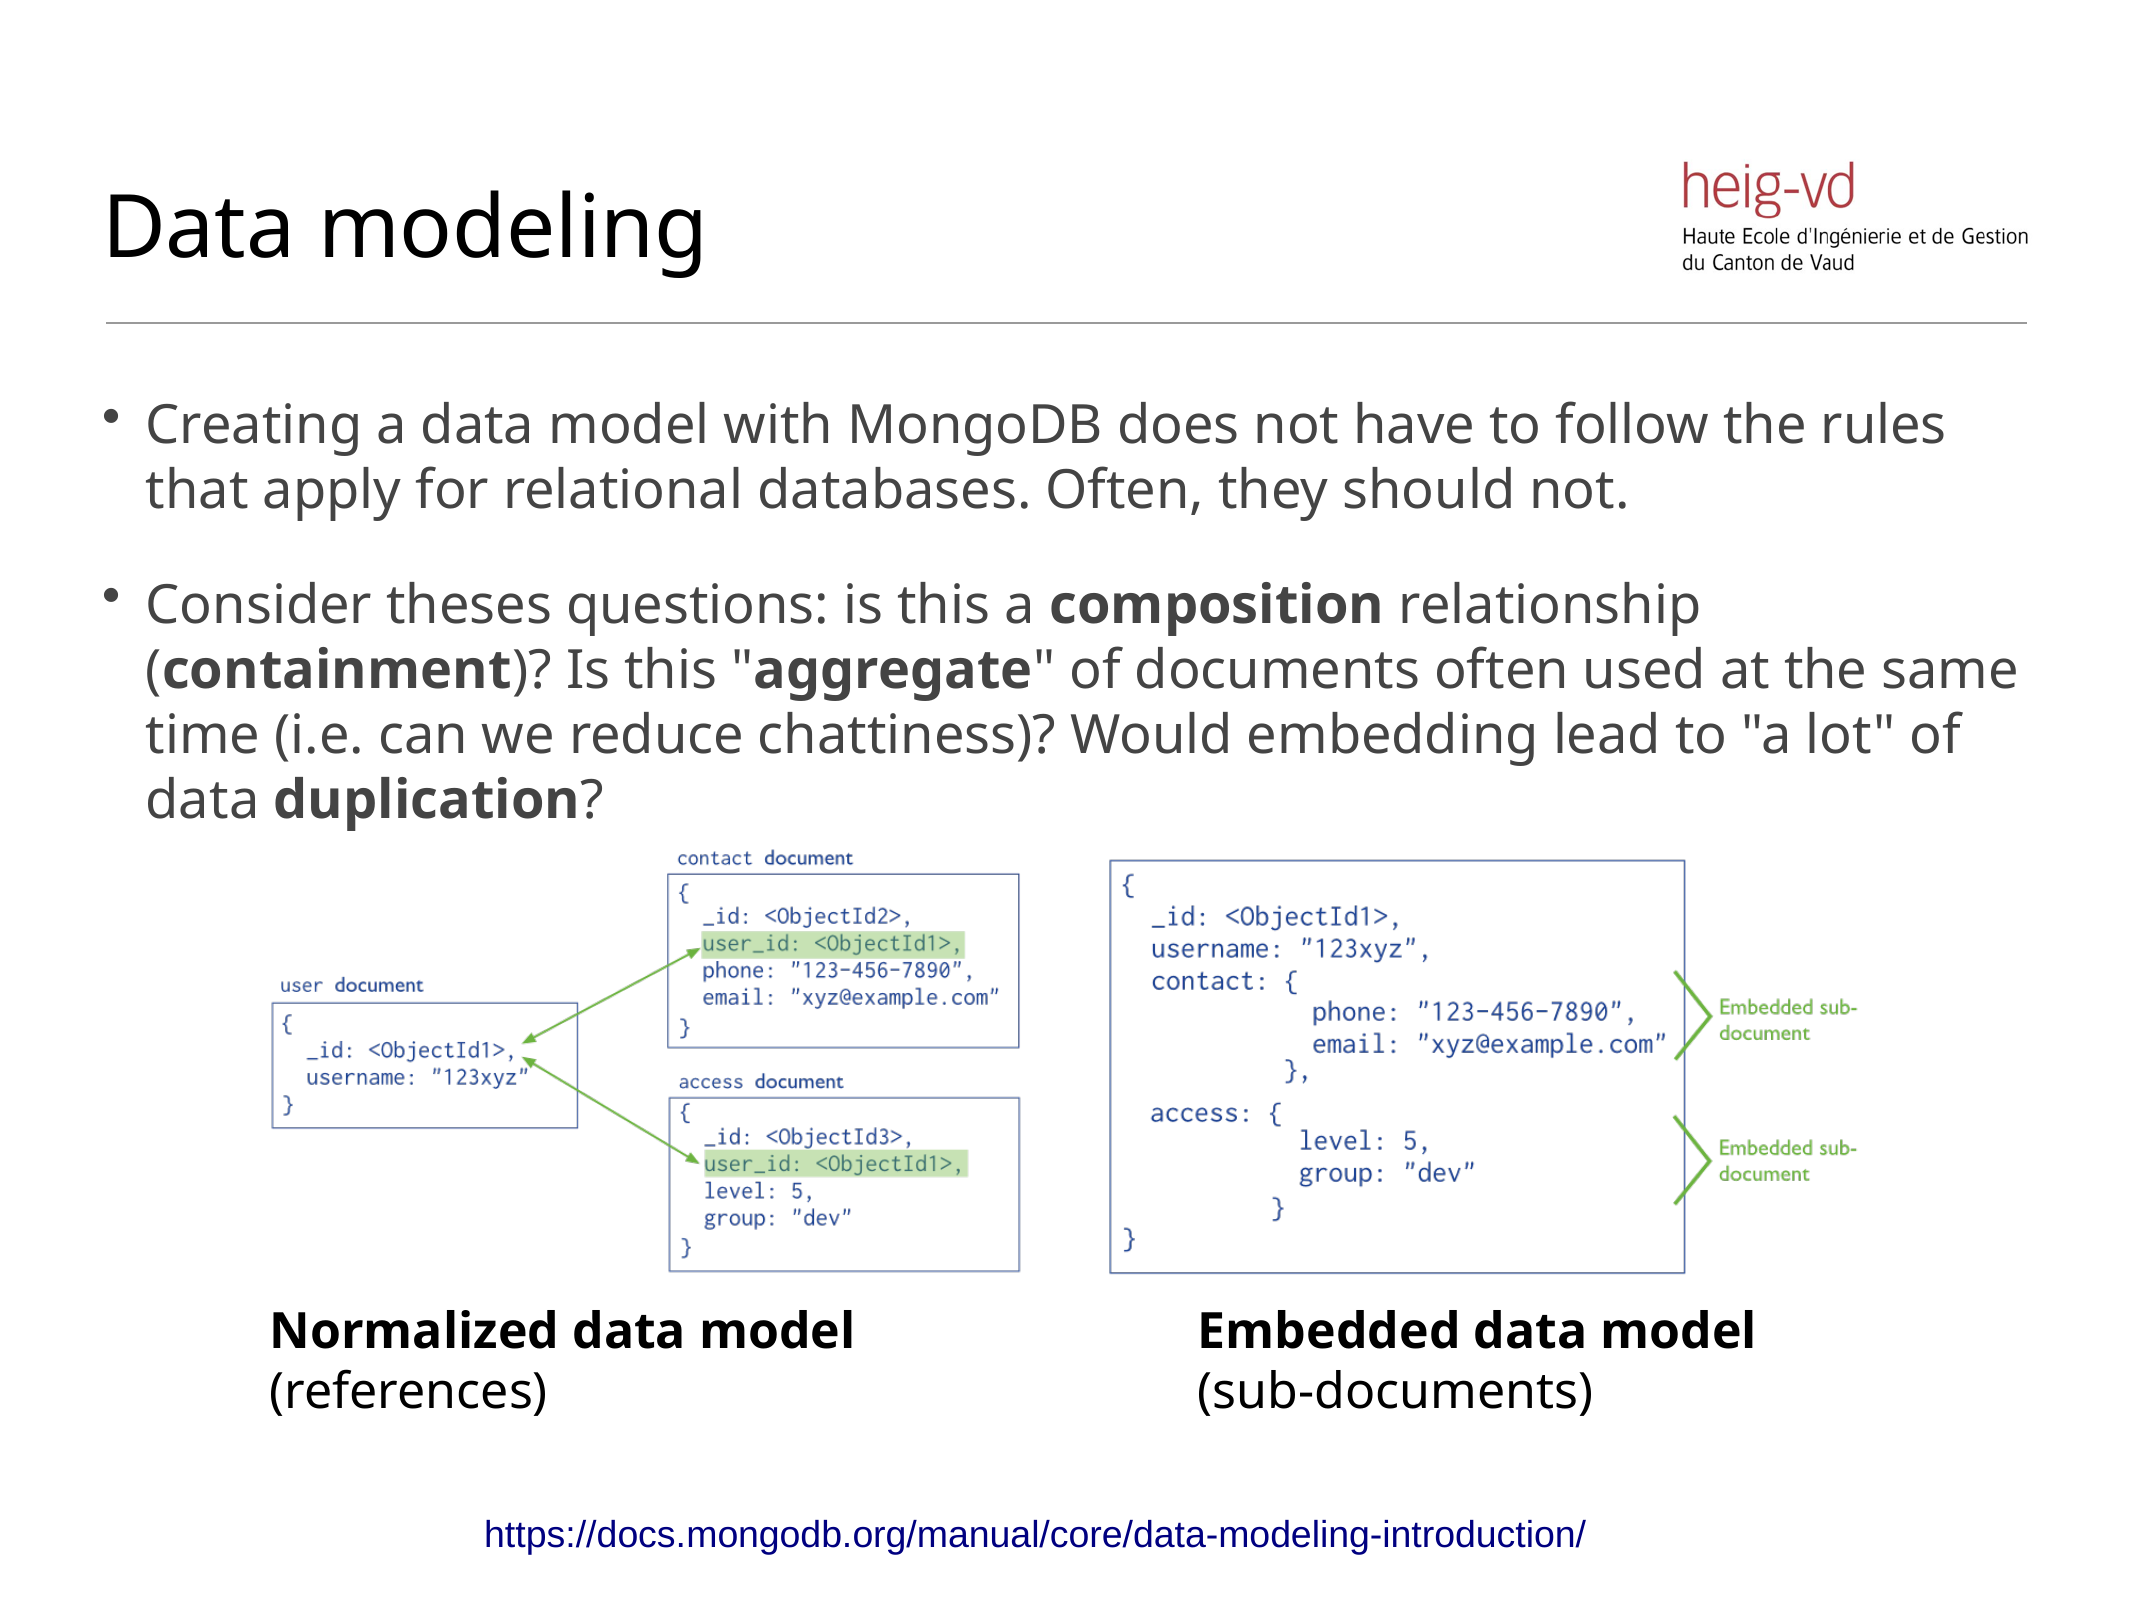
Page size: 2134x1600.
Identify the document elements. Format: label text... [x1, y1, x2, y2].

text_box https://docs.mongodb.org/manual/core/data-modeling-introduction/ [475, 1501, 1595, 1564]
text_box Normalized data model (references) [260, 1289, 865, 1427]
title Data modeling [93, 54, 2040, 284]
picture [1104, 848, 1870, 1281]
list Creating a data model with MongoDB does not have to follow the rules that apply for relational databases. Often, they should not. Consider theses questions: is this a composition relationship (containment)? Is this "aggregate" of documents often used at the same time (i.e. can we reduce chattiness)? Would embedding lead to "a lot" of data duplication? [93, 381, 2040, 871]
text_box Embedded data model (sub-documents) [1189, 1289, 1766, 1427]
picture [263, 831, 1029, 1298]
